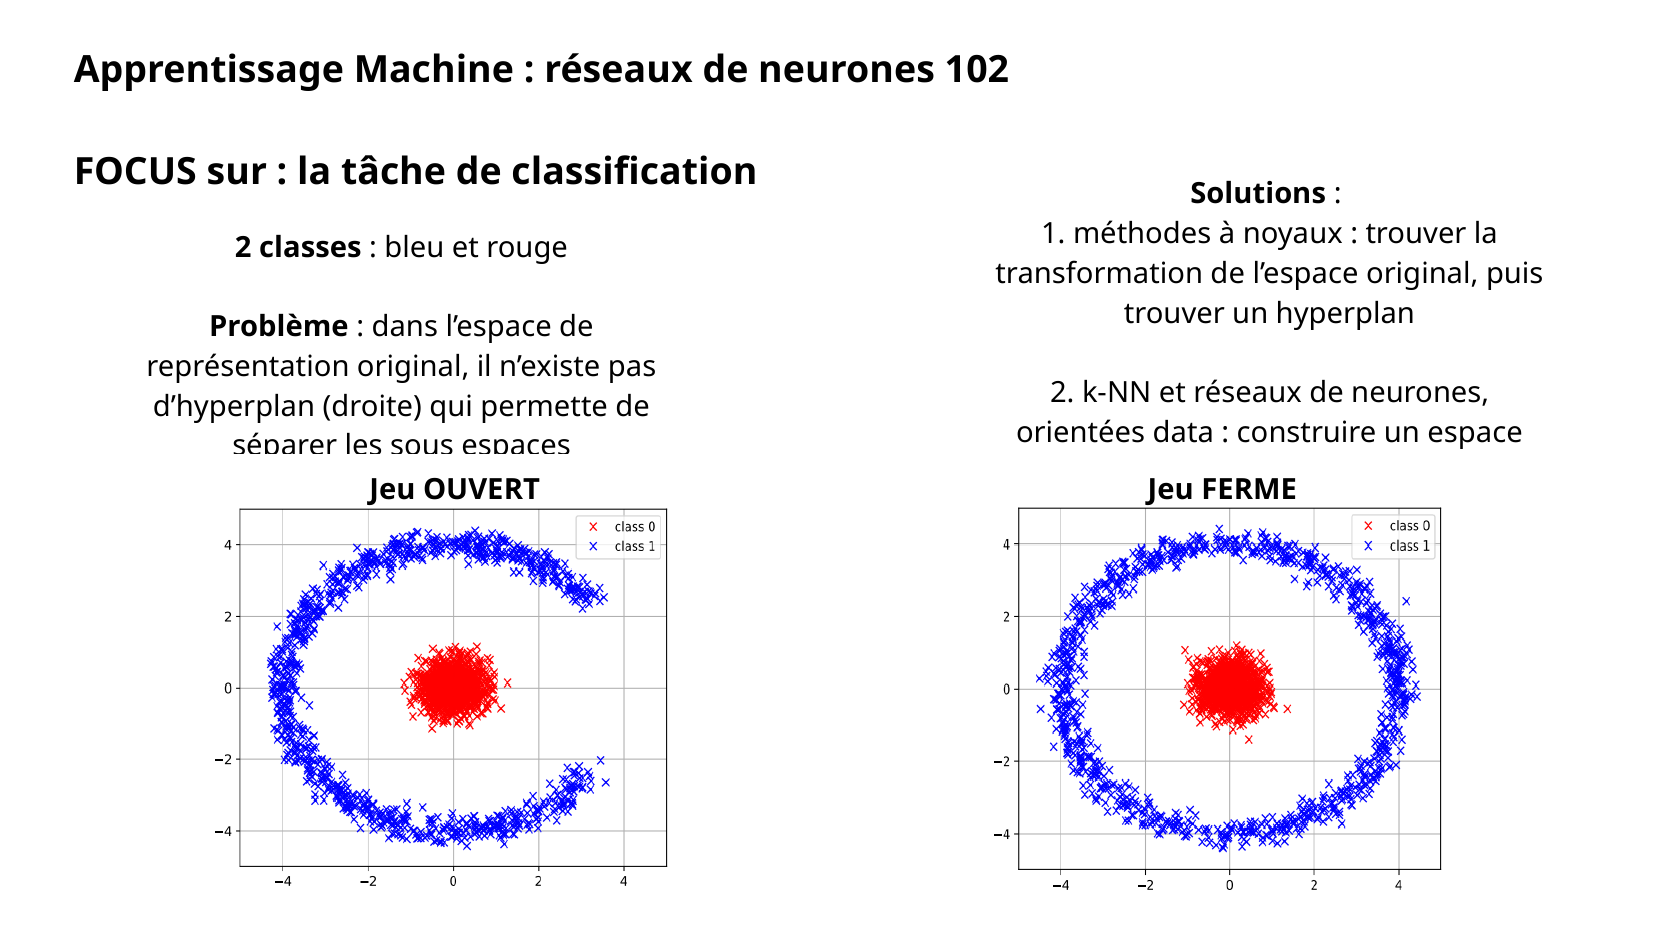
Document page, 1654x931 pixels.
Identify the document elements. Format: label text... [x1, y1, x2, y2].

text_box Jeu OUVERT [253, 460, 656, 509]
text_box 2 classes : bleu et rouge Problème : dans l’espace de représentation original, il n’existe pas d’hyperplan (droite) qui permette de séparer les sous espaces [112, 218, 691, 430]
text_box Jeu FERME [1021, 460, 1424, 509]
picture [171, 454, 721, 918]
text_box Apprentissage Machine : réseaux de neurones 102 FOCUS sur : la tâche de classification [59, 35, 1536, 177]
text_box Solutions : 1. méthodes à noyaux : trouver la transformation de l’espace original, puis trouver un hyperplan 2. k-NN et réseaux de neurones, orientées data : construire un espace qui sépare “au mieux” [980, 165, 1560, 443]
picture [950, 452, 1495, 922]
